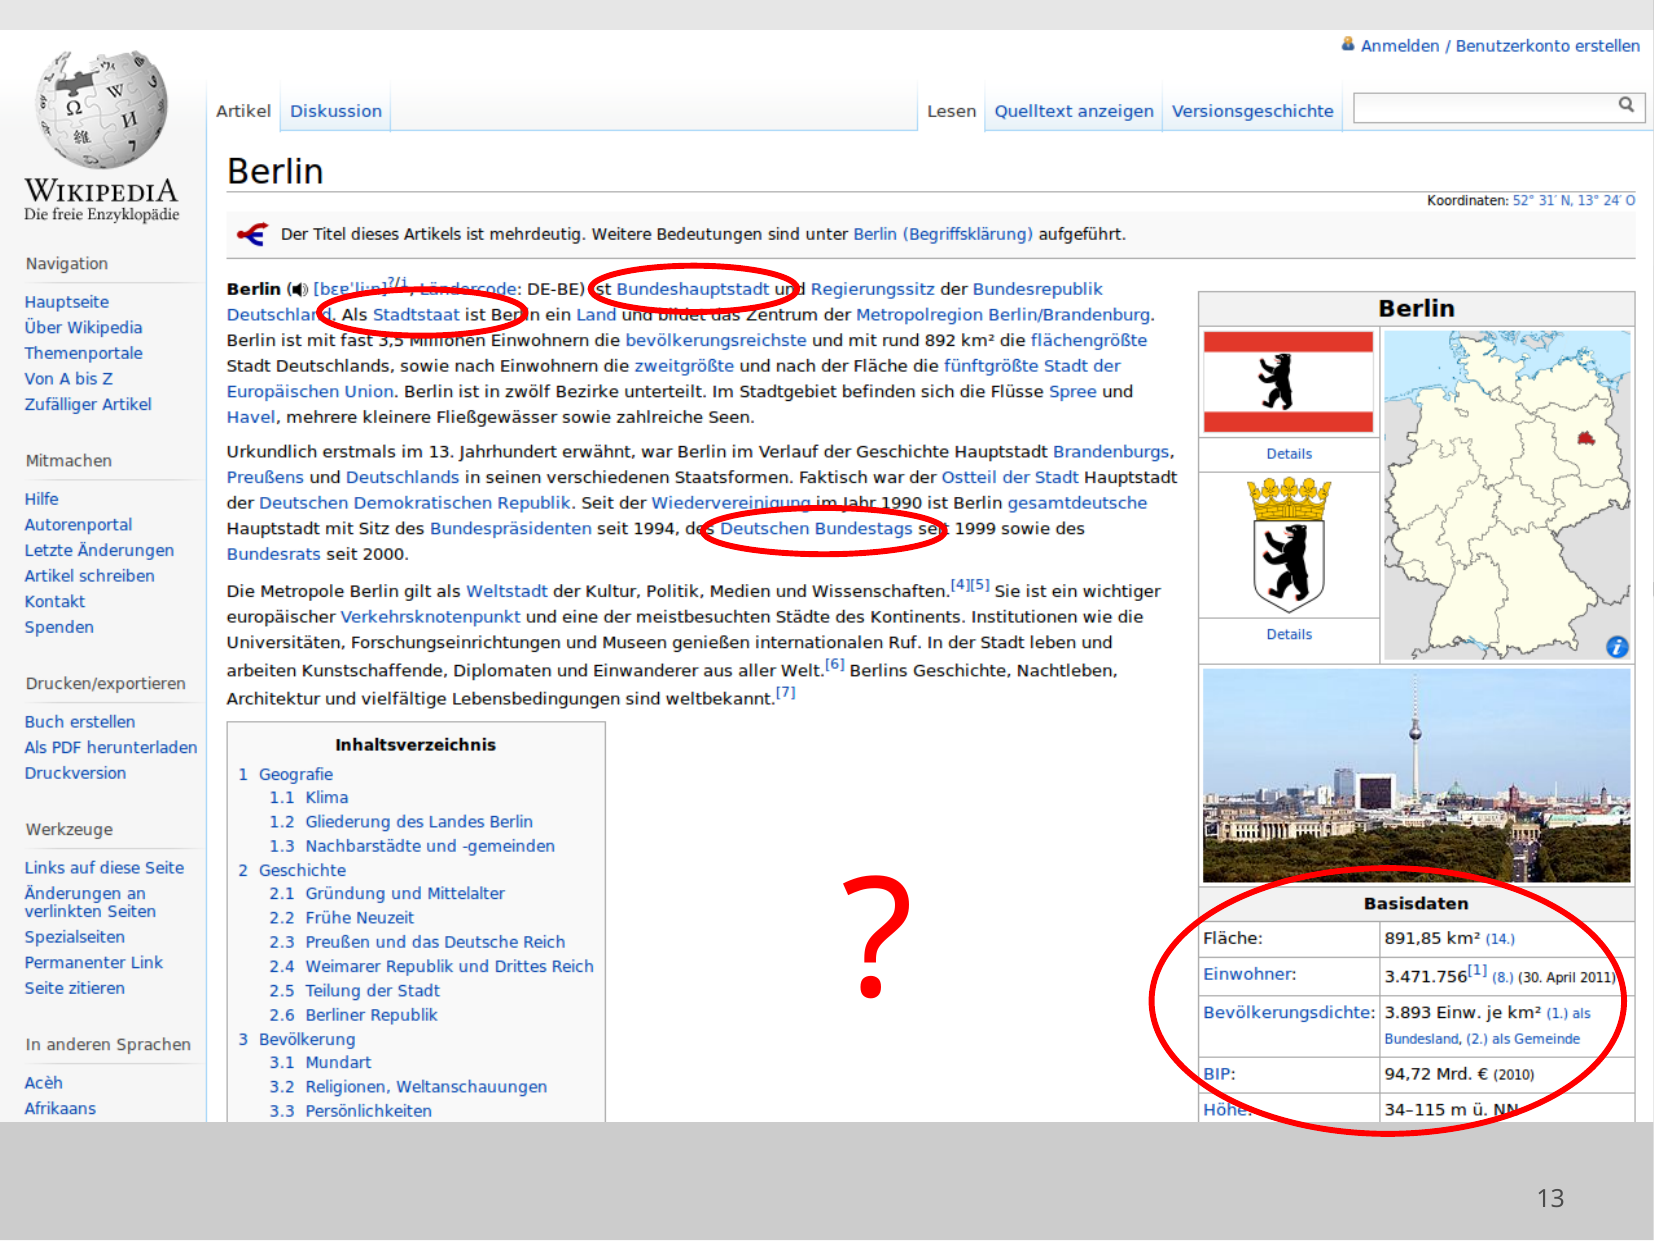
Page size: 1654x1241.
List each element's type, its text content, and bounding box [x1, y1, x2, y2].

picture [1155, 872, 1621, 1123]
picture [0, 30, 1654, 1123]
text_box ? [826, 811, 975, 1063]
